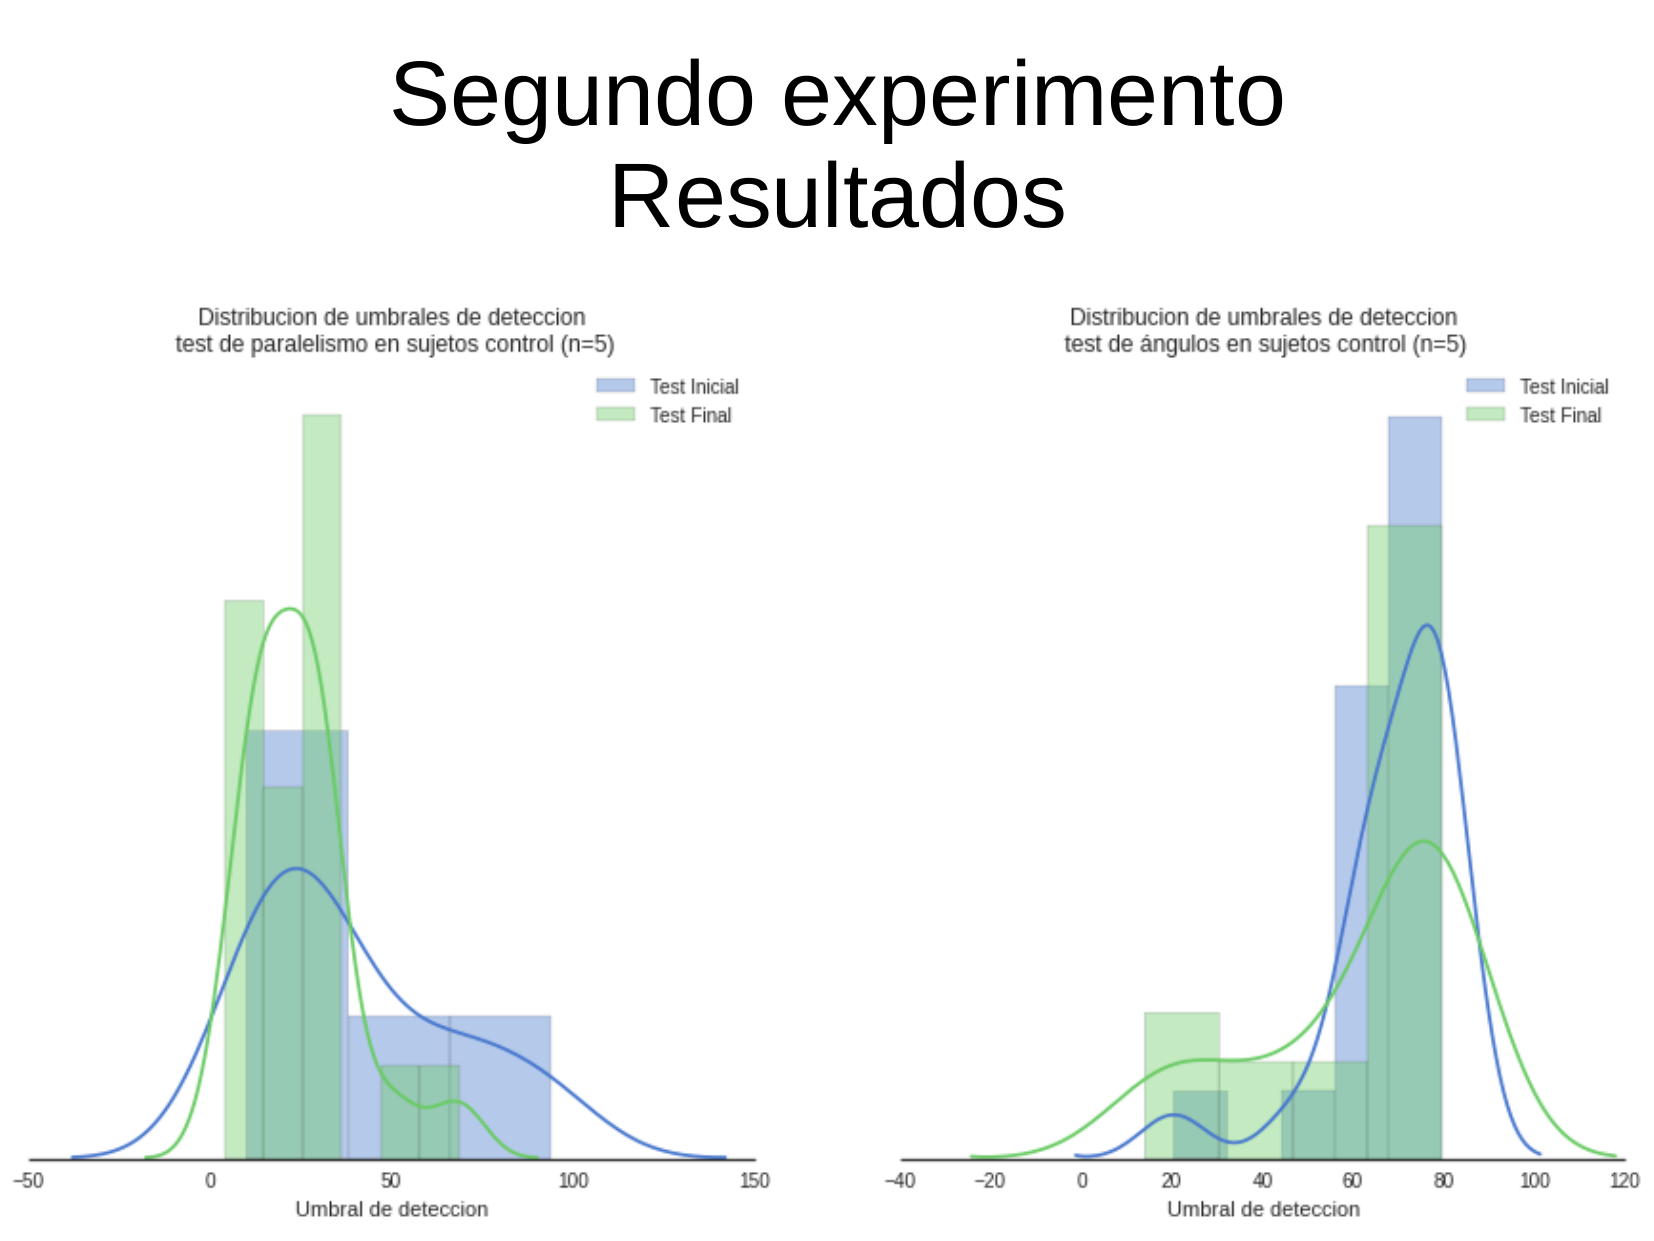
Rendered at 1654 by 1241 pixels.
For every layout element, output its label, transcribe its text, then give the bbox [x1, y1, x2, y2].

title Segundo experimento Resultados [94, 40, 1583, 249]
picture [0, 295, 1654, 1234]
